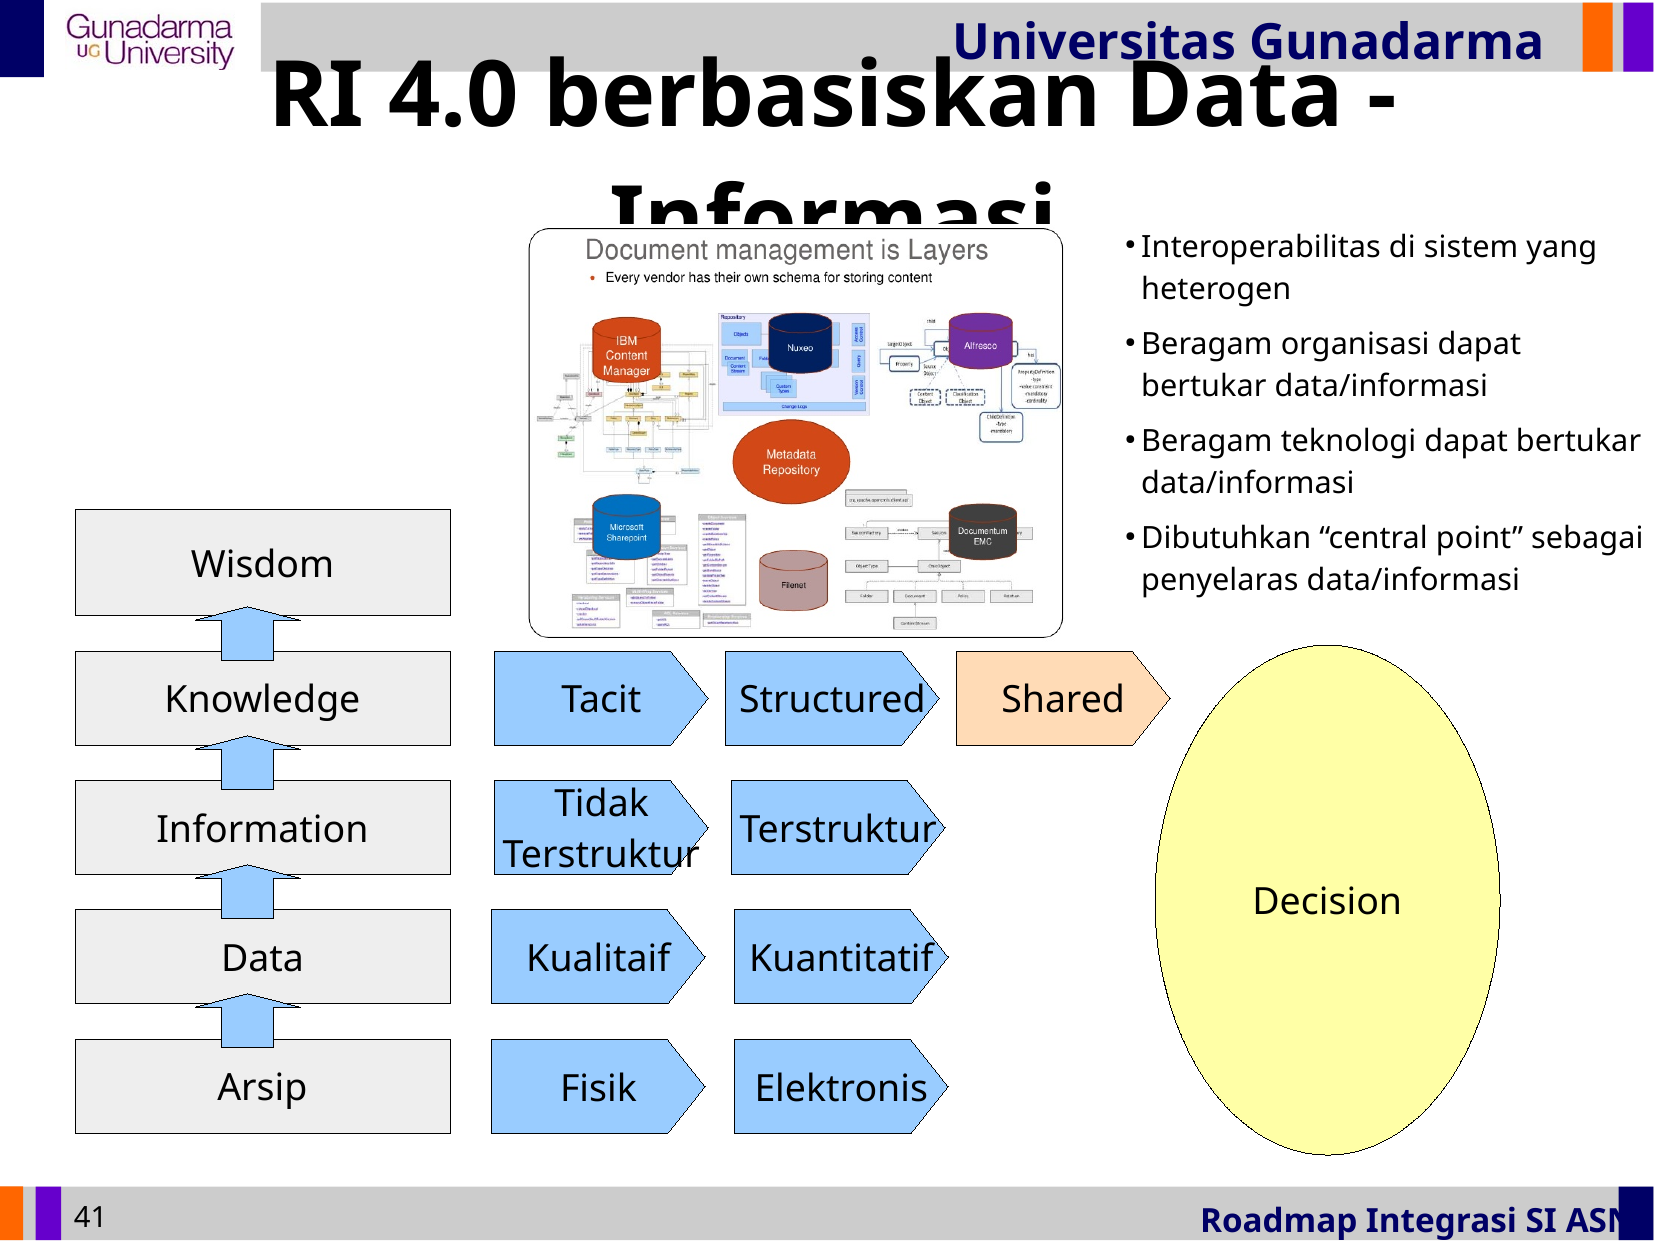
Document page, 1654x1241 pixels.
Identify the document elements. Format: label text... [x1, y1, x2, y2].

text_box Data [75, 909, 451, 1004]
picture [65, 0, 235, 70]
text_box [195, 864, 301, 919]
text_box Knowledge [75, 651, 451, 746]
text_box Kuantitatif [734, 909, 949, 1004]
text_box Arsip [75, 1039, 451, 1134]
text_box Wisdom [75, 509, 451, 616]
text_box [195, 735, 301, 790]
list Interoperabilitas di sistem yang heterogen Beragam organisasi dapat bertukar data/informasi Beragam teknologi dapat bertukar data/informasi Dibutuhkan “central point” sebagai penyelaras data/informasi [1125, 225, 1651, 610]
text_box [195, 606, 301, 661]
picture [525, 224, 1066, 643]
title RI 4.0 berbasiskan Data - Informasi [77, 90, 1591, 217]
text_box Kualitaif [491, 909, 706, 1004]
text_box [195, 993, 301, 1048]
text_box Decision [1155, 645, 1501, 1156]
text_box Tidak Terstruktur [494, 780, 709, 875]
text_box Information [75, 780, 451, 875]
text_box Shared [956, 651, 1171, 746]
text_box Terstruktur [731, 780, 946, 875]
text_box Structured [725, 651, 940, 746]
text_box Tacit [494, 651, 709, 746]
text_box Elektronis [734, 1039, 949, 1134]
text_box Fisik [491, 1039, 706, 1134]
